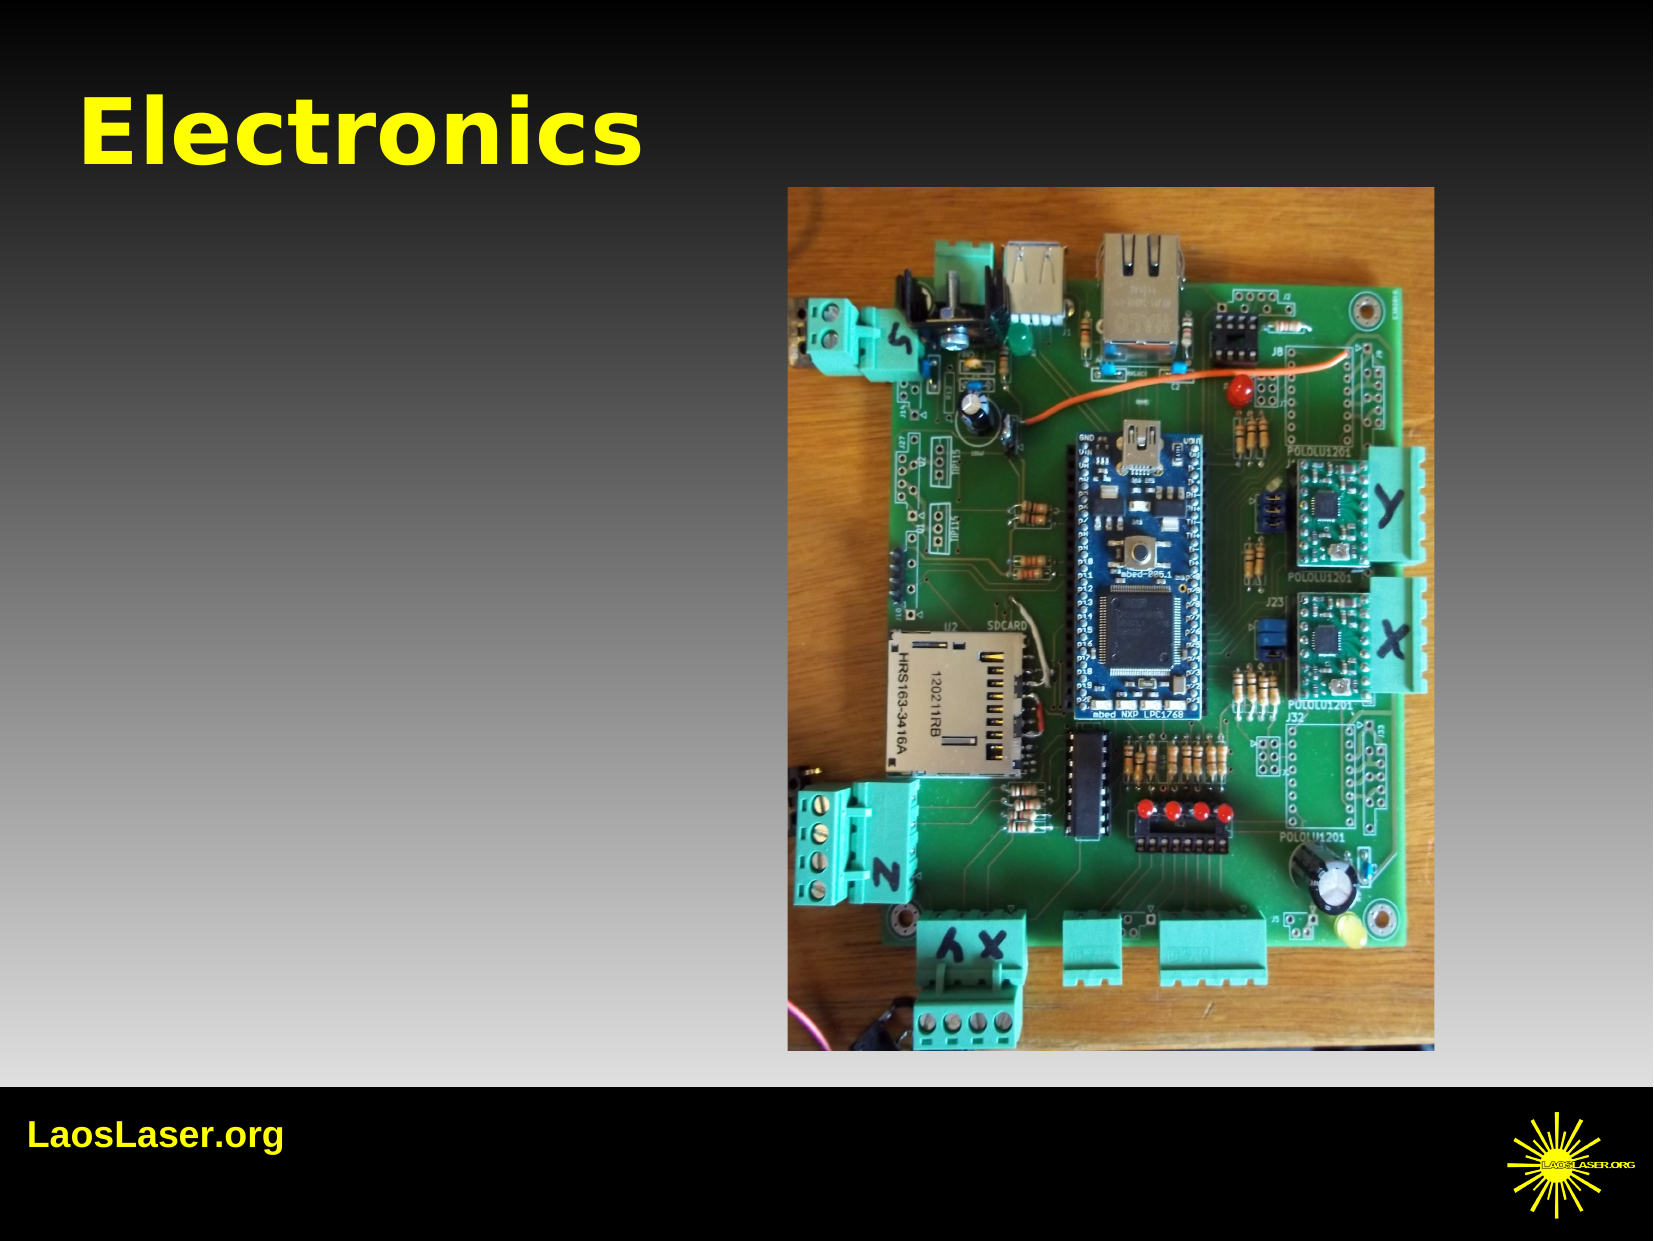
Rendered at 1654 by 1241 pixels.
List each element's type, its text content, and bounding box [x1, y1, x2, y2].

title Electronics [76, 29, 1565, 237]
picture [787, 187, 1435, 1051]
picture [1502, 1108, 1640, 1225]
